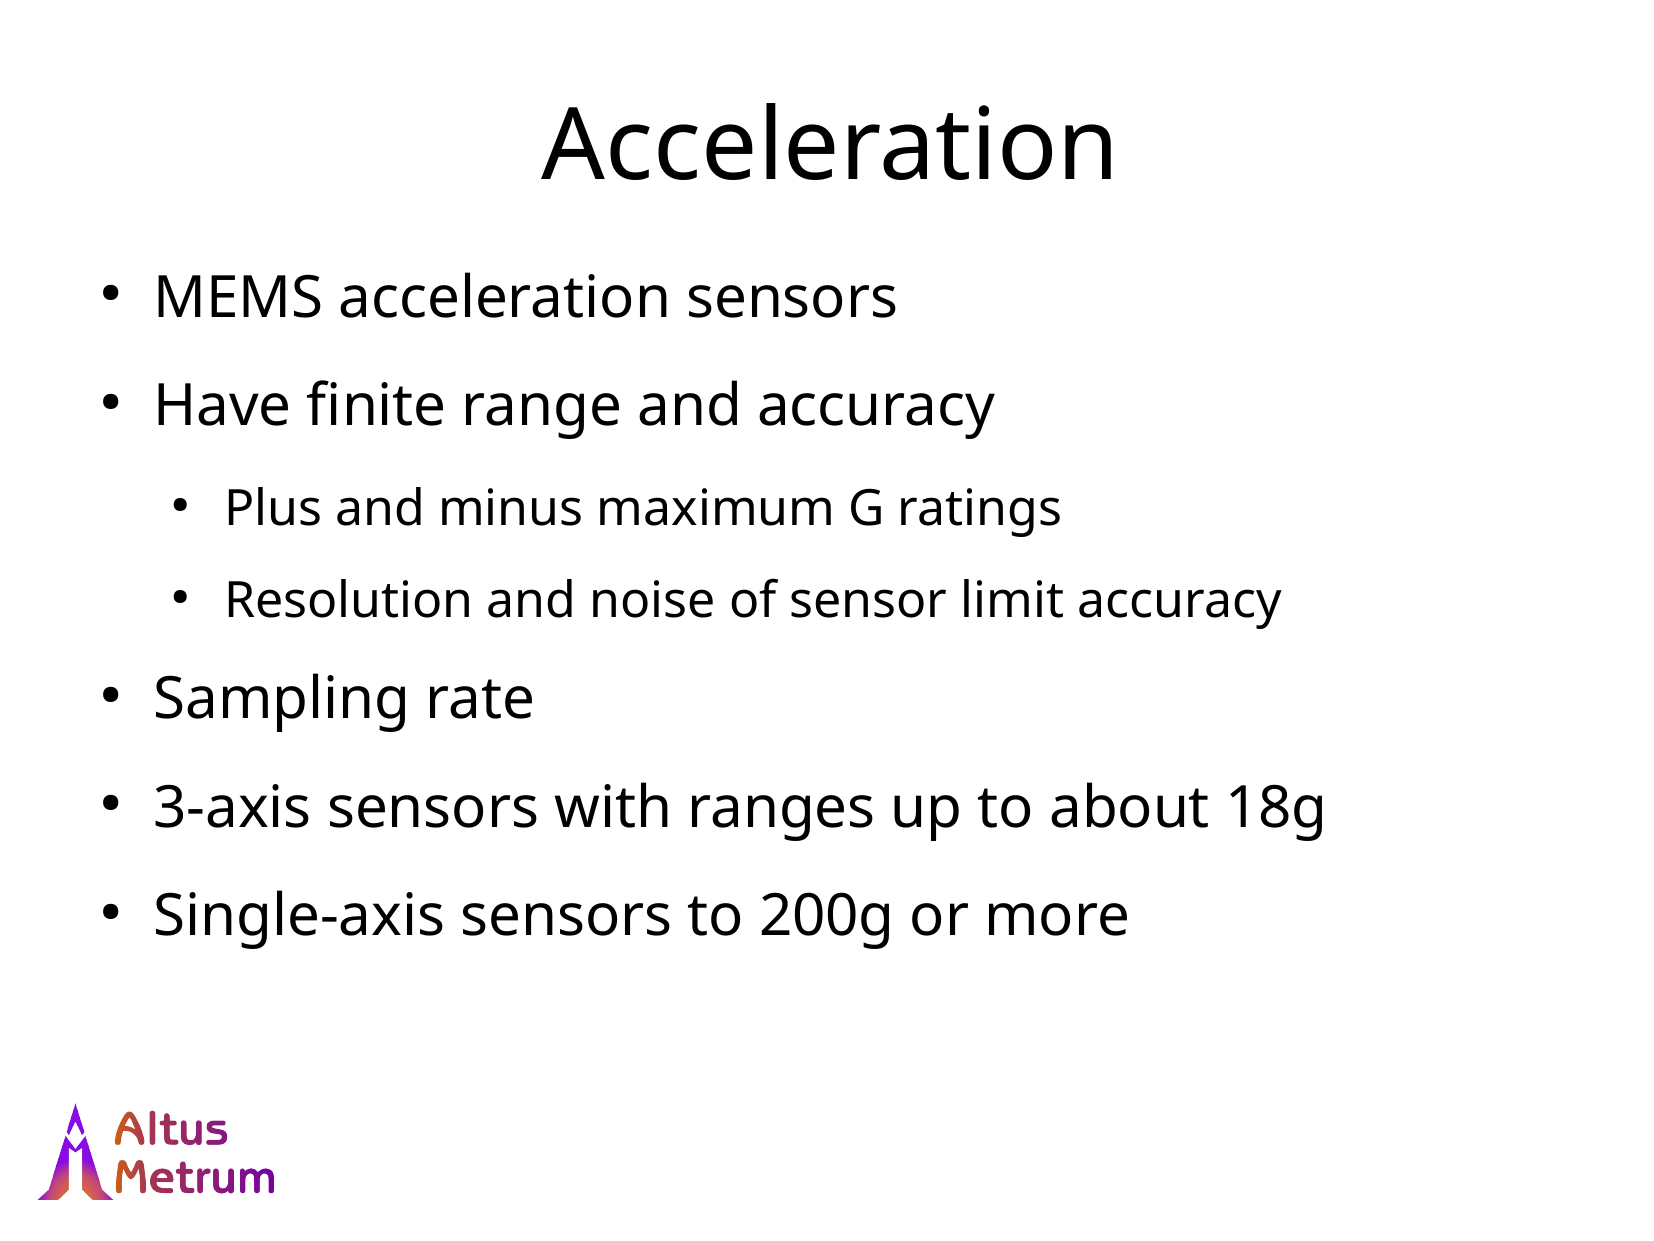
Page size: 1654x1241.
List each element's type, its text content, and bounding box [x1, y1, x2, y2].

title Acceleration [86, 55, 1576, 226]
picture [37, 1103, 274, 1200]
list MEMS acceleration sensors Have finite range and accuracy Plus and minus maximum G ratings Resolution and noise of sensor limit accuracy Sampling rate 3-axis sensors with ranges up to about 18g Single-axis sensors to 200g or more [82, 254, 1571, 1059]
